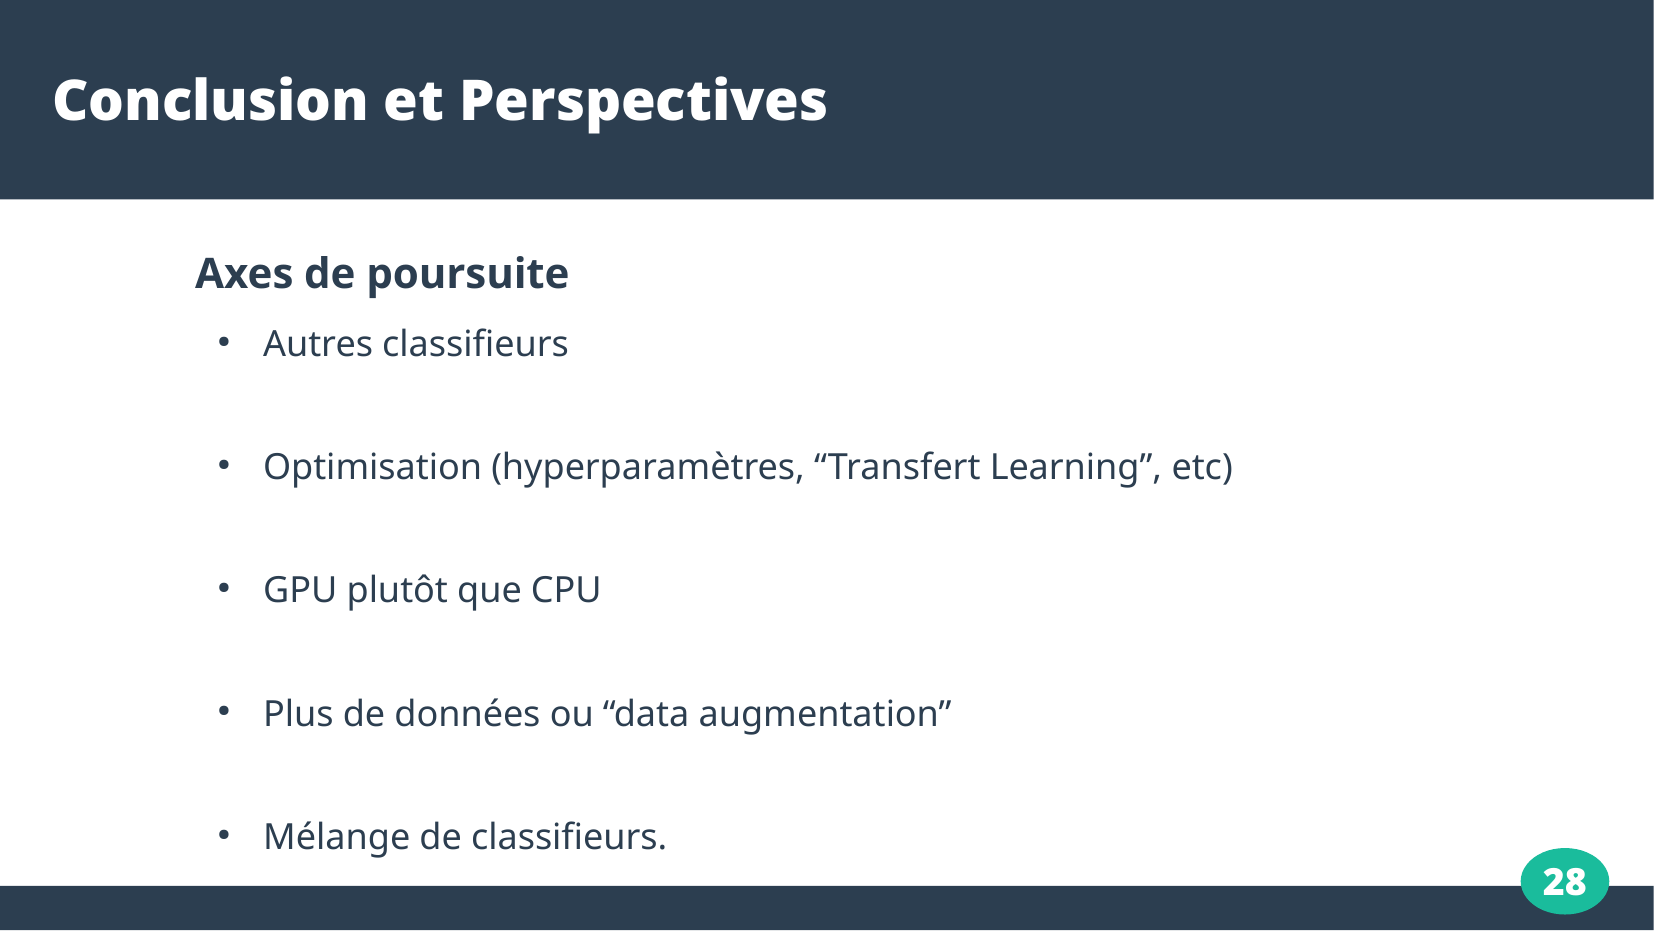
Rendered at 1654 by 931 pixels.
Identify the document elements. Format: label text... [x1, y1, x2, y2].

title Conclusion et Perspectives [0, 39, 1621, 158]
list Axes de poursuite Autres classifieurs Optimisation (hyperparamètres, “Transfert Learning”, etc) GPU plutôt que CPU Plus de données ou “data augmentation” Mélange de classifieurs. [59, 243, 1595, 864]
